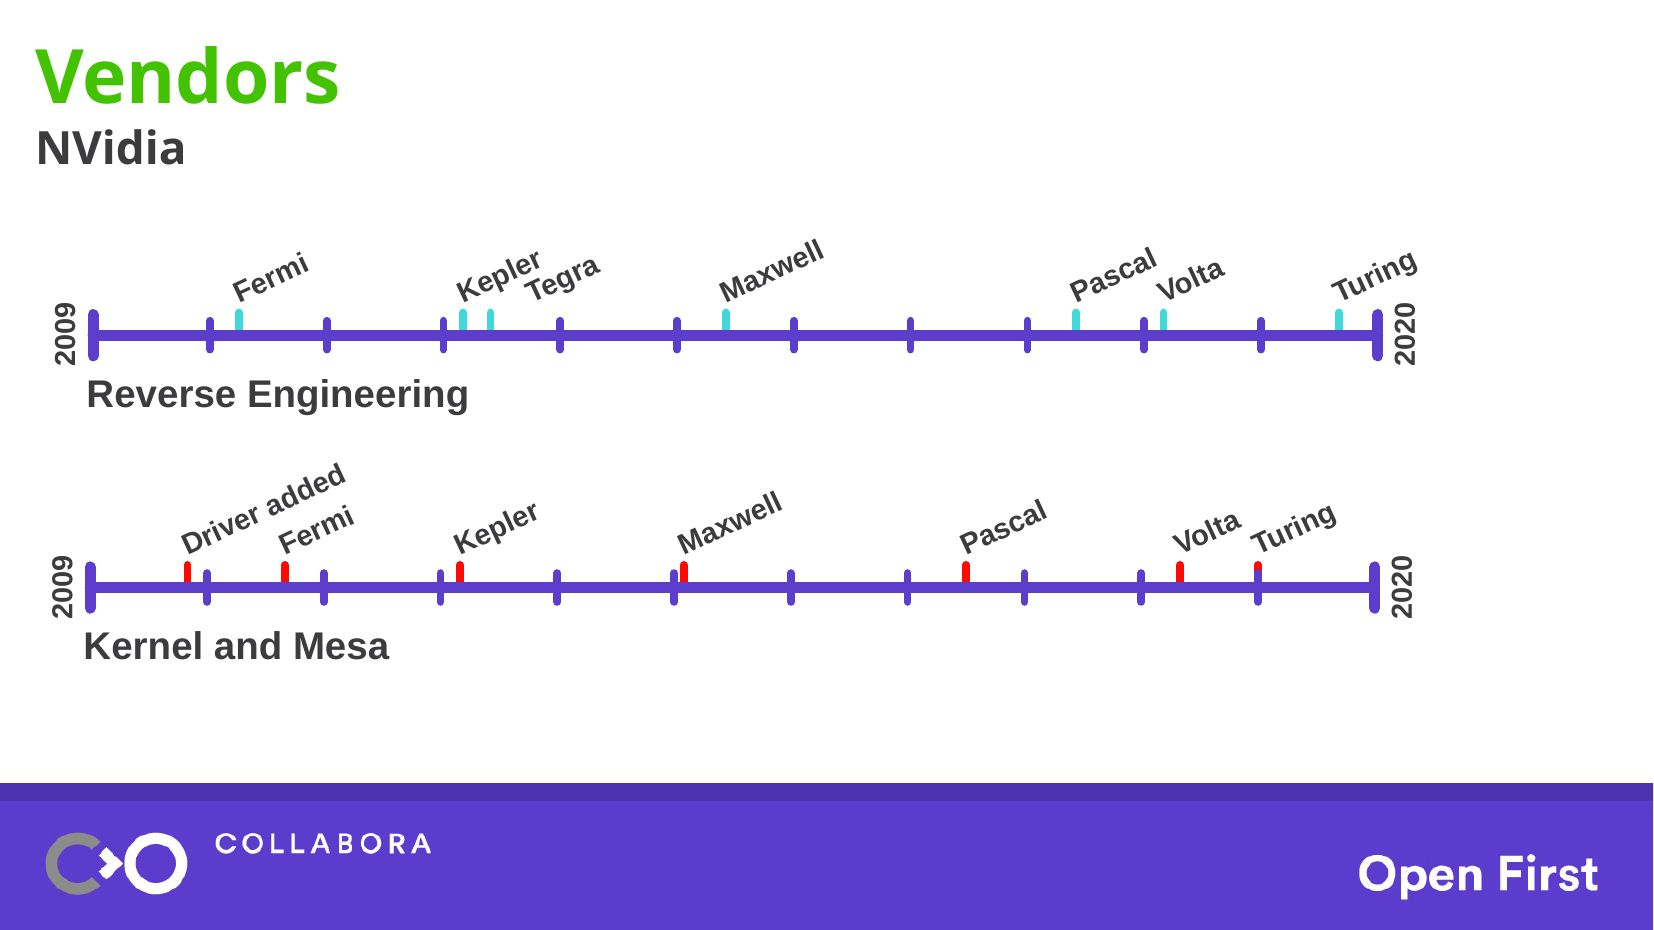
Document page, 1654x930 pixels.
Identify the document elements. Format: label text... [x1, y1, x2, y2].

title Vendors NVidia [35, 28, 1608, 193]
picture [0, 0, 1654, 930]
